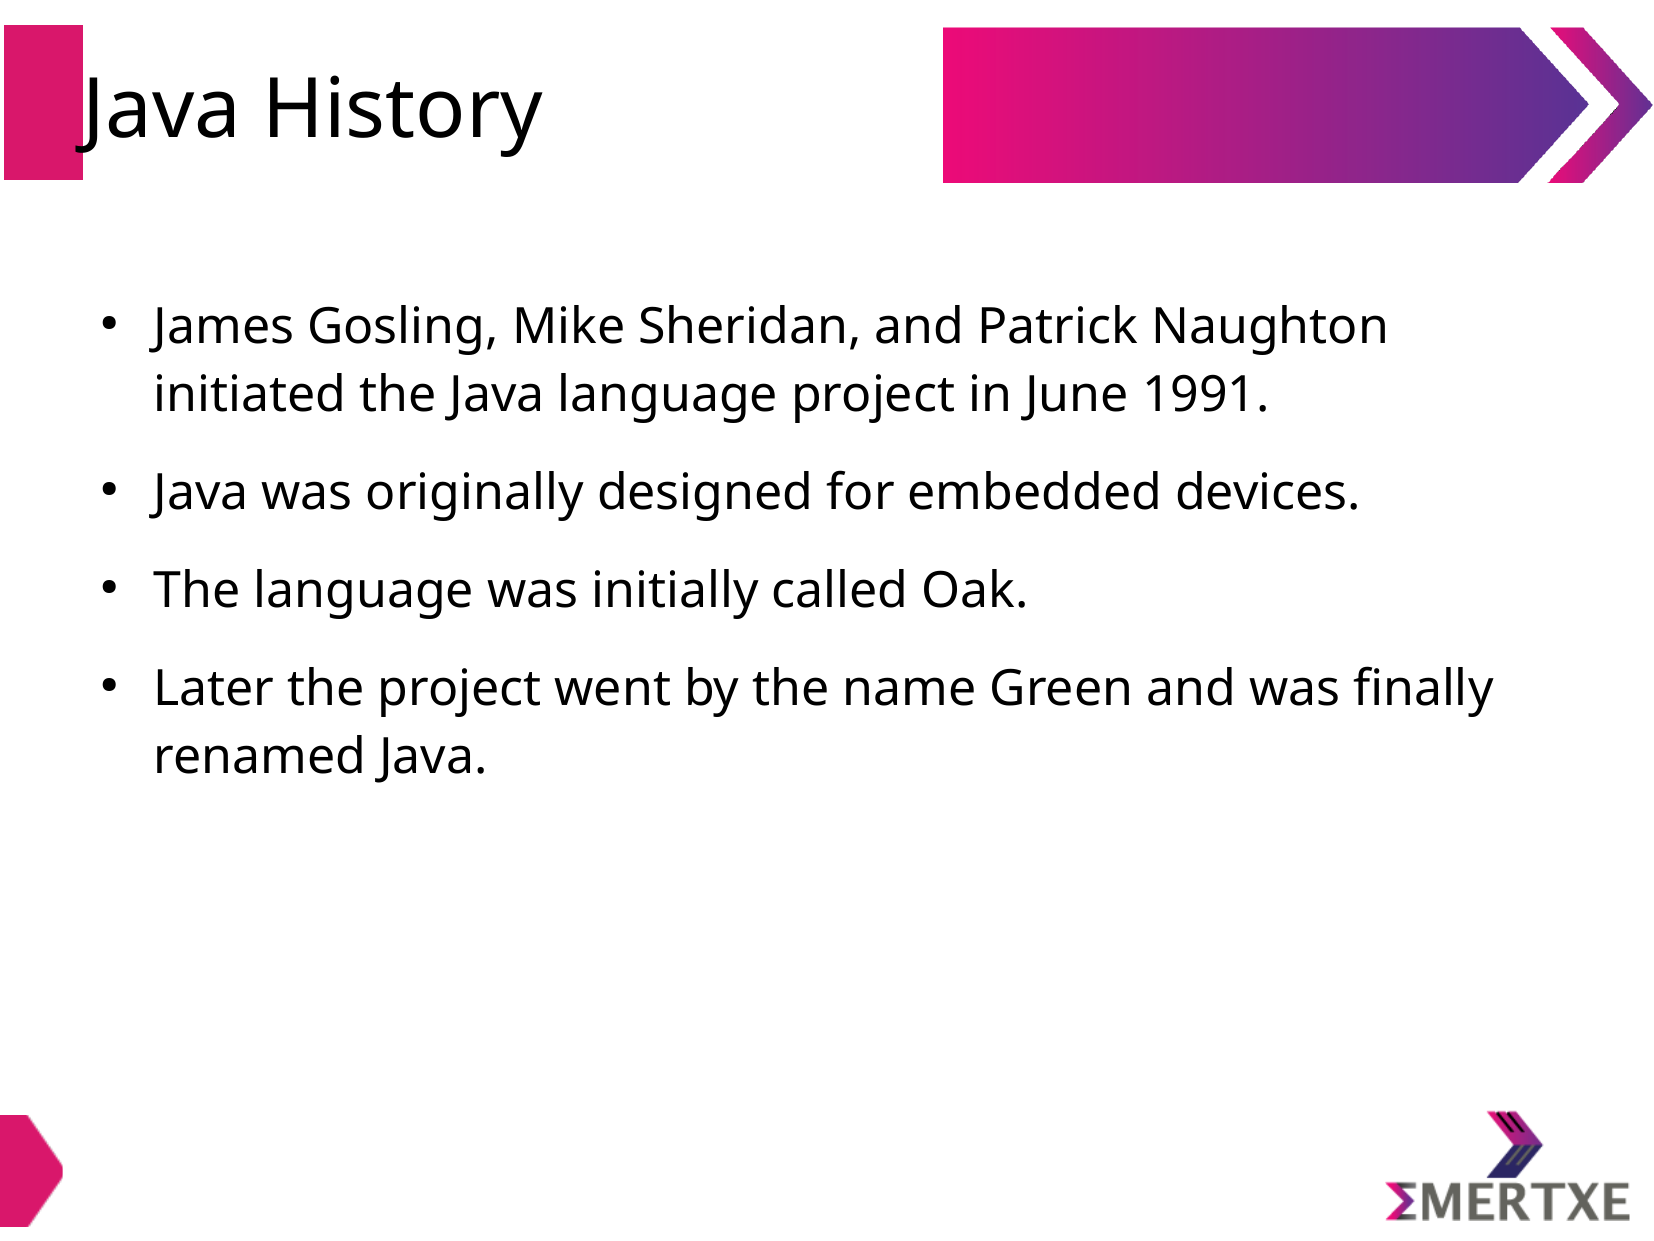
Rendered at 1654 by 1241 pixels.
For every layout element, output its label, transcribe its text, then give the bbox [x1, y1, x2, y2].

list James Gosling, Mike Sheridan, and Patrick Naughton initiated the Java language project in June 1991. Java was originally designed for embedded devices. The language was initially called Oak. Later the project went by the name Green and was finally renamed Java. [82, 290, 1571, 1010]
picture [1571, 27, 1653, 183]
title Java History [82, 2, 1571, 210]
picture [1385, 1107, 1631, 1221]
